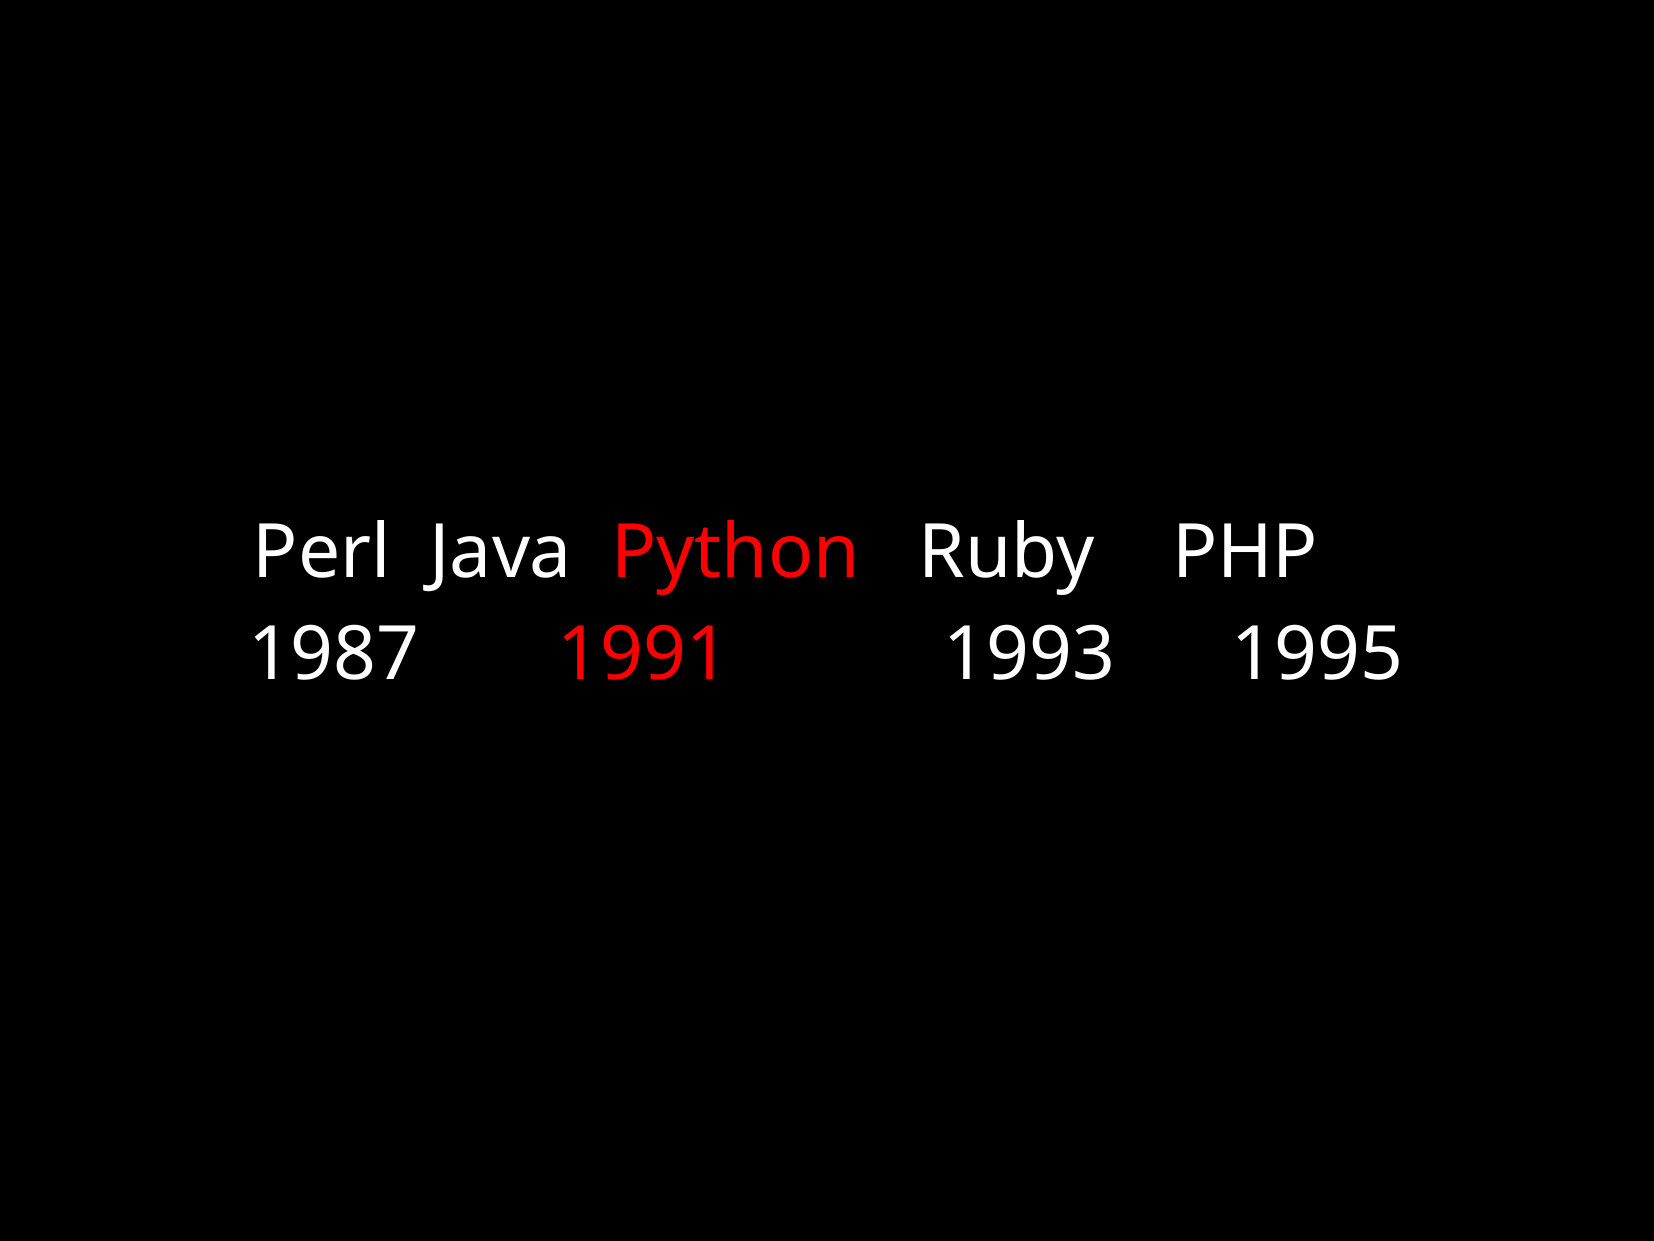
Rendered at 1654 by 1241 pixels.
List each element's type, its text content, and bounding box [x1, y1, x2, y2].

text_box Perl Java Python Ruby PHP 1987 1991 1993 1995 [0, 0, 1654, 1241]
